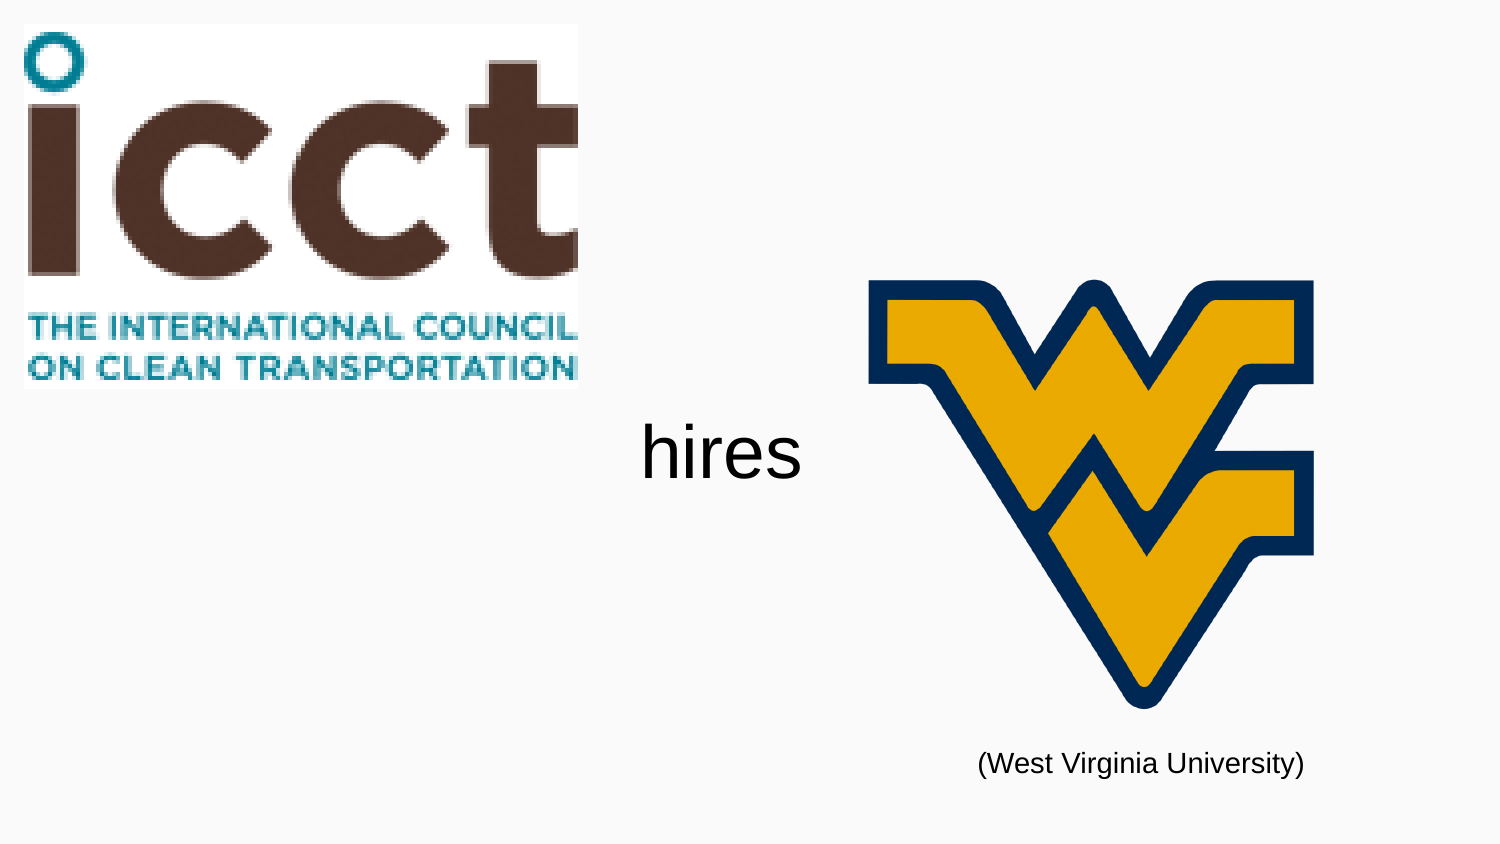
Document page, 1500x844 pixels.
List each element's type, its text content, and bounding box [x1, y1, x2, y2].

text_box hires [625, 389, 866, 504]
picture [24, 24, 578, 390]
picture [866, 261, 1318, 726]
text_box (West Virginia University) [962, 729, 1500, 796]
